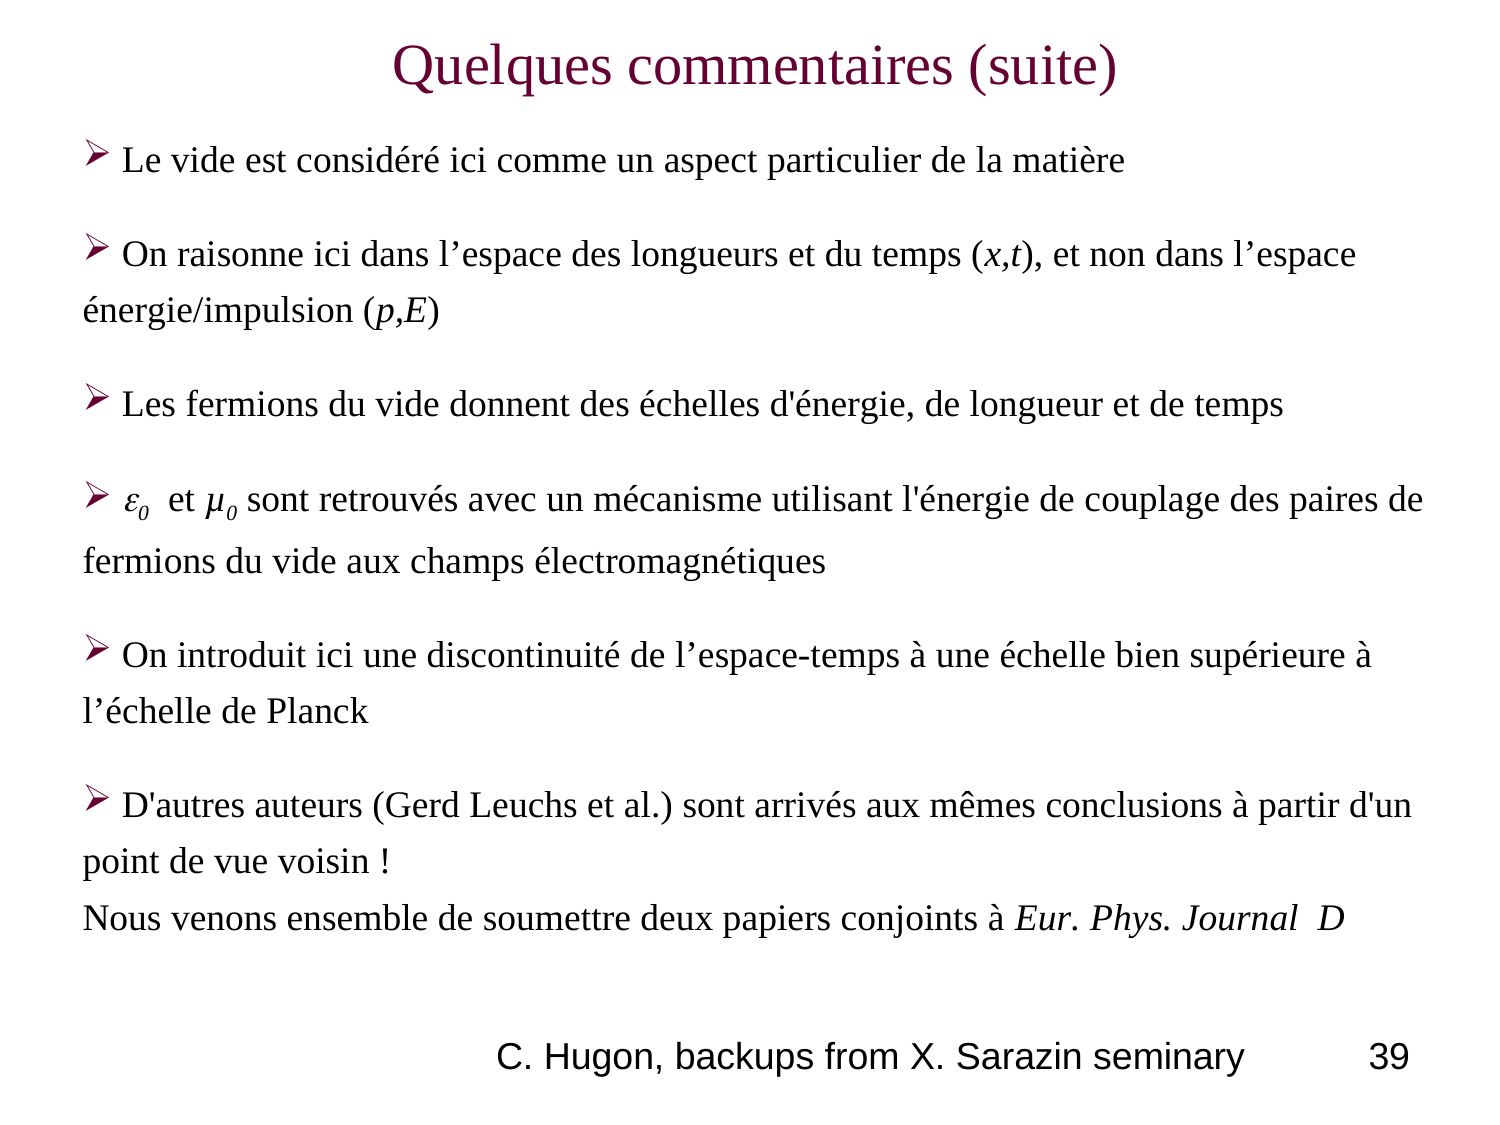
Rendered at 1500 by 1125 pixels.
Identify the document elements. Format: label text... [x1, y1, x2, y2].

text_box Le vide est considéré ici comme un aspect particulier de la matière On raisonne ici dans l’espace des longueurs et du temps (x,t), et non dans l’espace énergie/impulsion (p,E) Les fermions du vide donnent des échelles d'énergie, de longueur et de temps 0 et µ0 sont retrouvés avec un mécanisme utilisant l'énergie de couplage des paires de fermions du vide aux champs électromagnétiques On introduit ici une discontinuité de l’espace-temps à une échelle bien supérieure à l’échelle de Planck D'autres auteurs (Gerd Leuchs et al.) sont arrivés aux mêmes conclusions à partir d'un point de vue voisin ! Nous venons ensemble de soumettre deux papiers conjoints à Eur. Phys. Journal D [67, 116, 1449, 946]
text_box Quelques commentaires (suite) [378, 18, 1134, 104]
